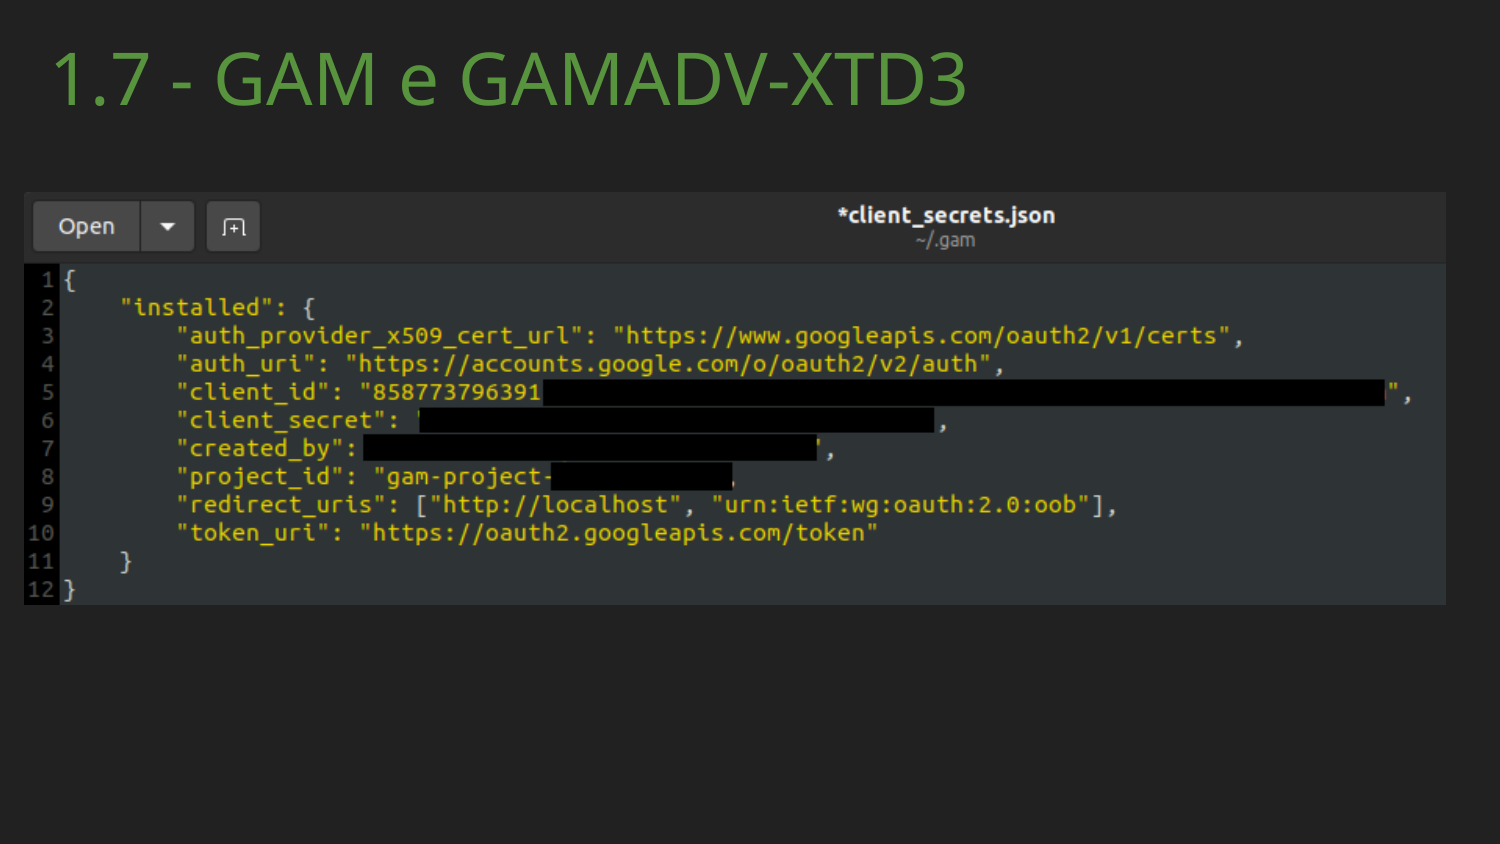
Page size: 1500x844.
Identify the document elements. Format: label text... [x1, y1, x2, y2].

picture [24, 192, 1446, 606]
title 1.7 - GAM e GAMADV-XTD3 [34, 17, 1432, 168]
